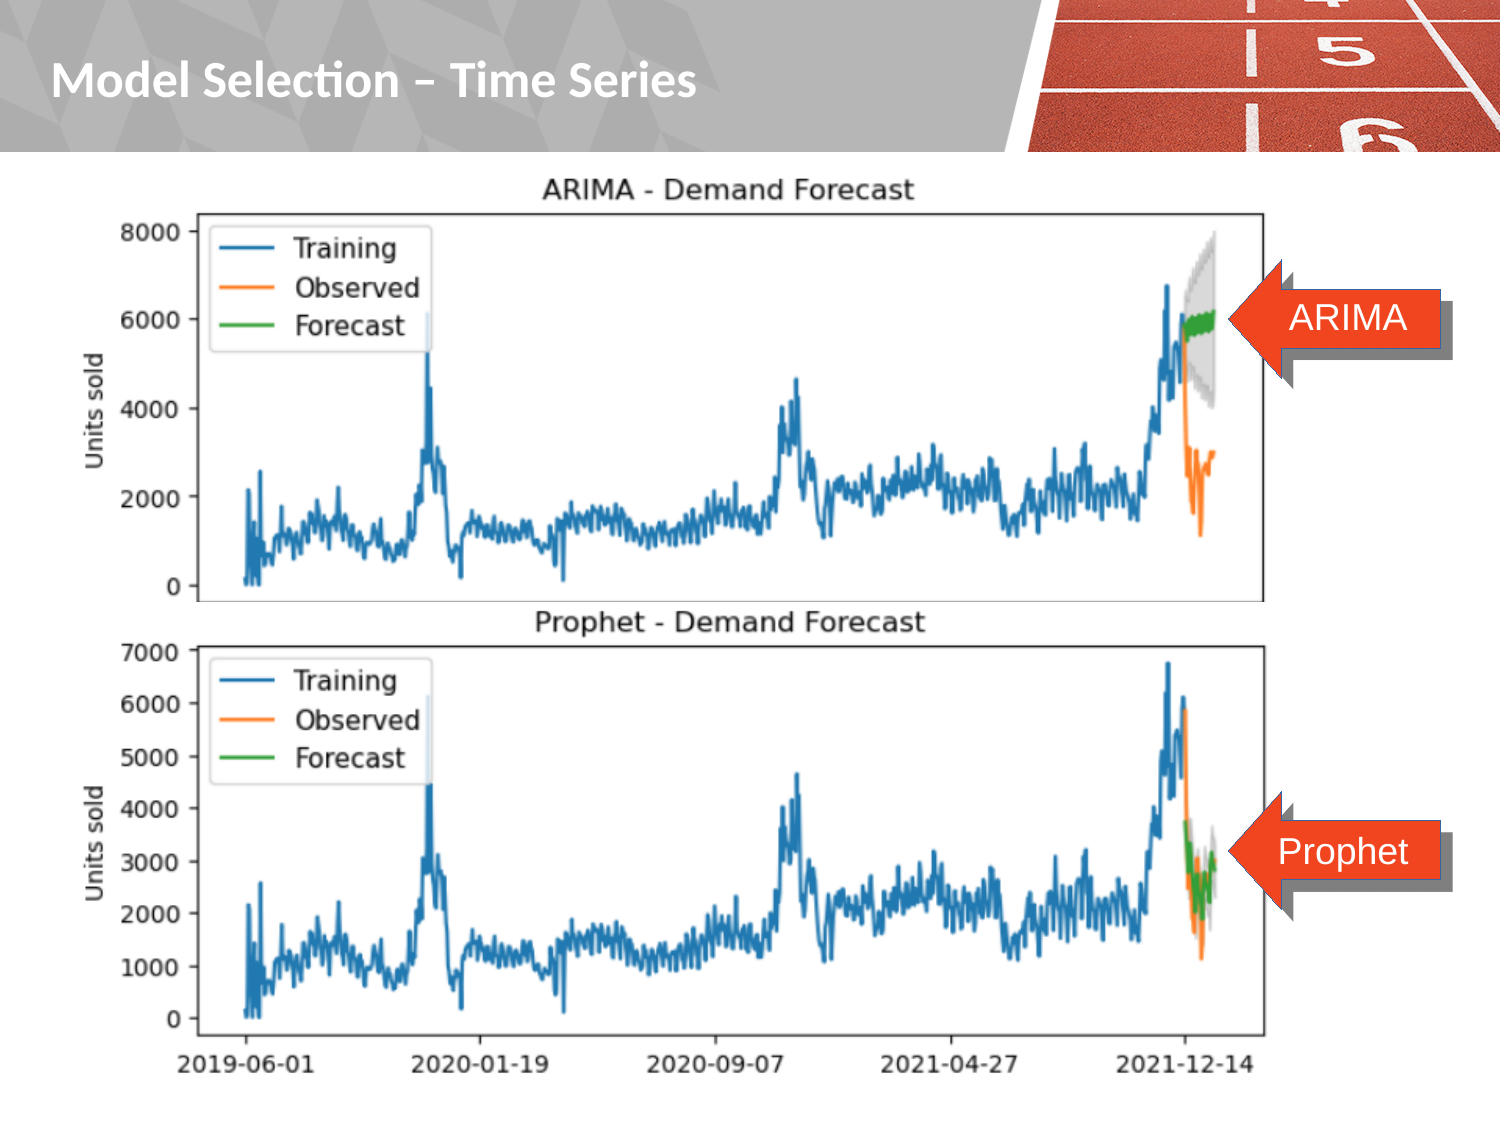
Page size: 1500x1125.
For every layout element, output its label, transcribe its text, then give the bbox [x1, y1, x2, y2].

text_box [1228, 259, 1282, 370]
text_box [1228, 791, 1441, 889]
text_box ARIMA [1274, 289, 1477, 373]
picture [0, 0, 1500, 1125]
text_box Prophet [1263, 823, 1447, 922]
title Model Selection – Time Series [35, 11, 1293, 142]
